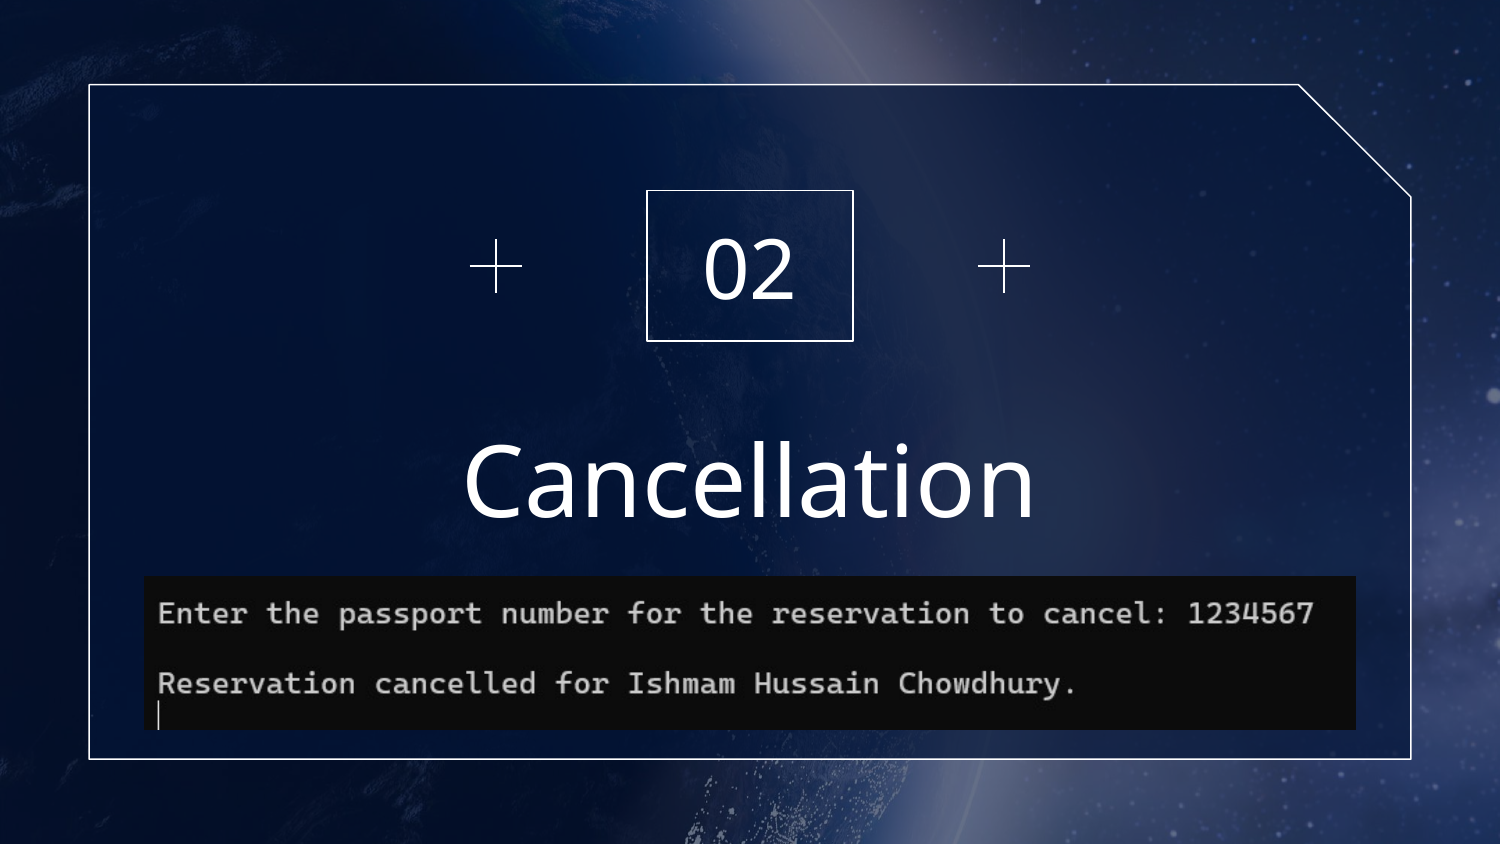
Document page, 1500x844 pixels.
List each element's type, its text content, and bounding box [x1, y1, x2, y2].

title 02 [647, 190, 853, 342]
picture [144, 576, 1356, 730]
title Cancellation [384, 402, 1116, 555]
